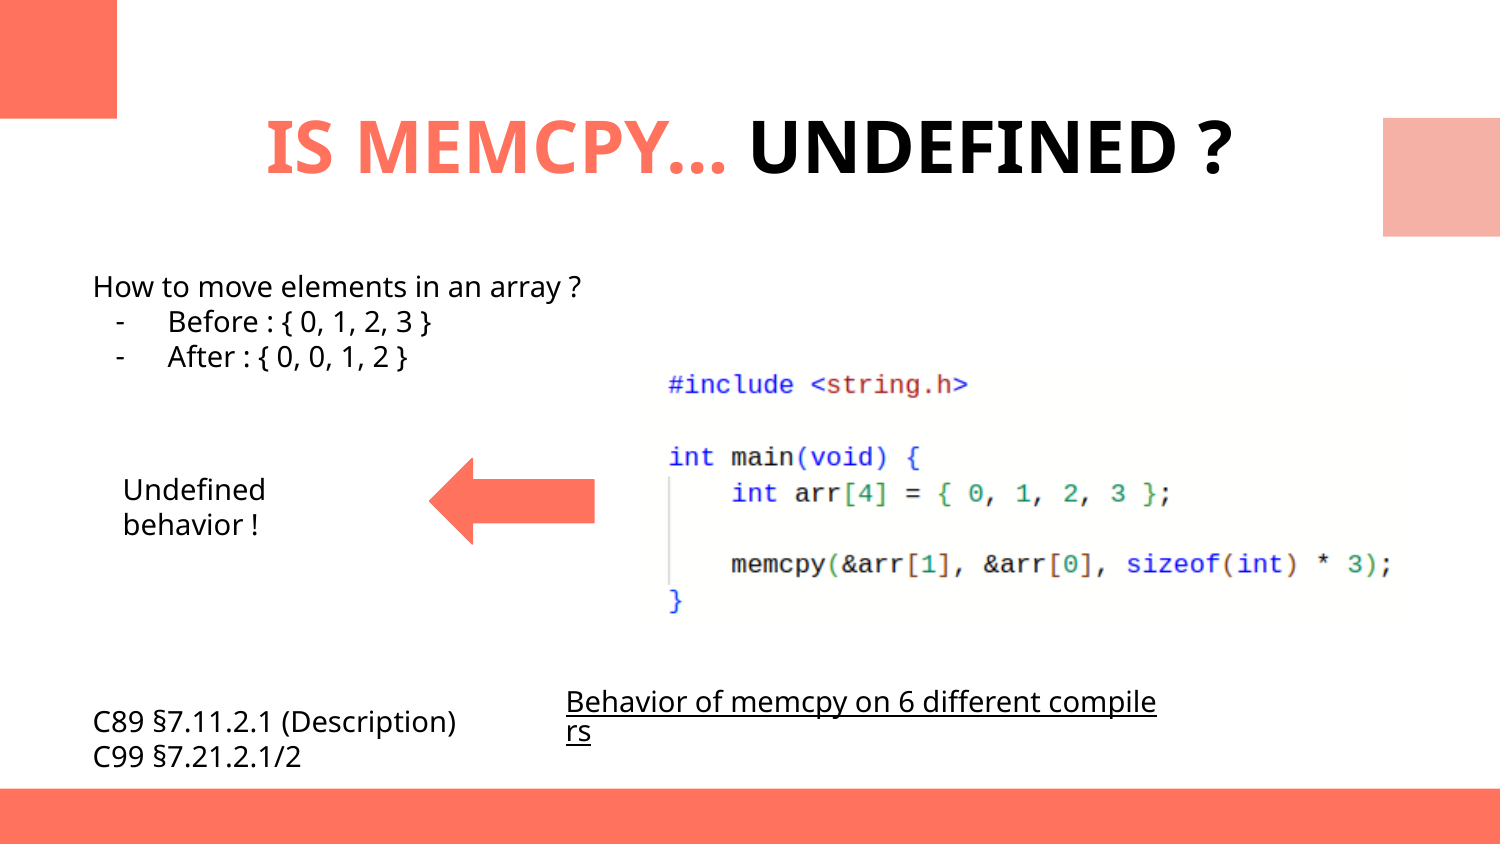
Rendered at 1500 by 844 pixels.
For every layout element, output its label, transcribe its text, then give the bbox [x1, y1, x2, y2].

text_box [429, 458, 594, 544]
picture [648, 365, 1403, 623]
text_box Undefined behavior ! [107, 456, 399, 547]
text_box How to move elements in an array ? Before : { 0, 1, 2, 3 } After : { 0, 0, 1, 2 } [77, 253, 880, 443]
title IS MEMCPY… UNDEFINED ? [0, 107, 1500, 181]
text_box Behavior of memcpy on 6 different compilers [550, 668, 1183, 754]
text_box C89 §7.11.2.1 (Description) C99 §7.21.2.1/2 [77, 688, 493, 779]
